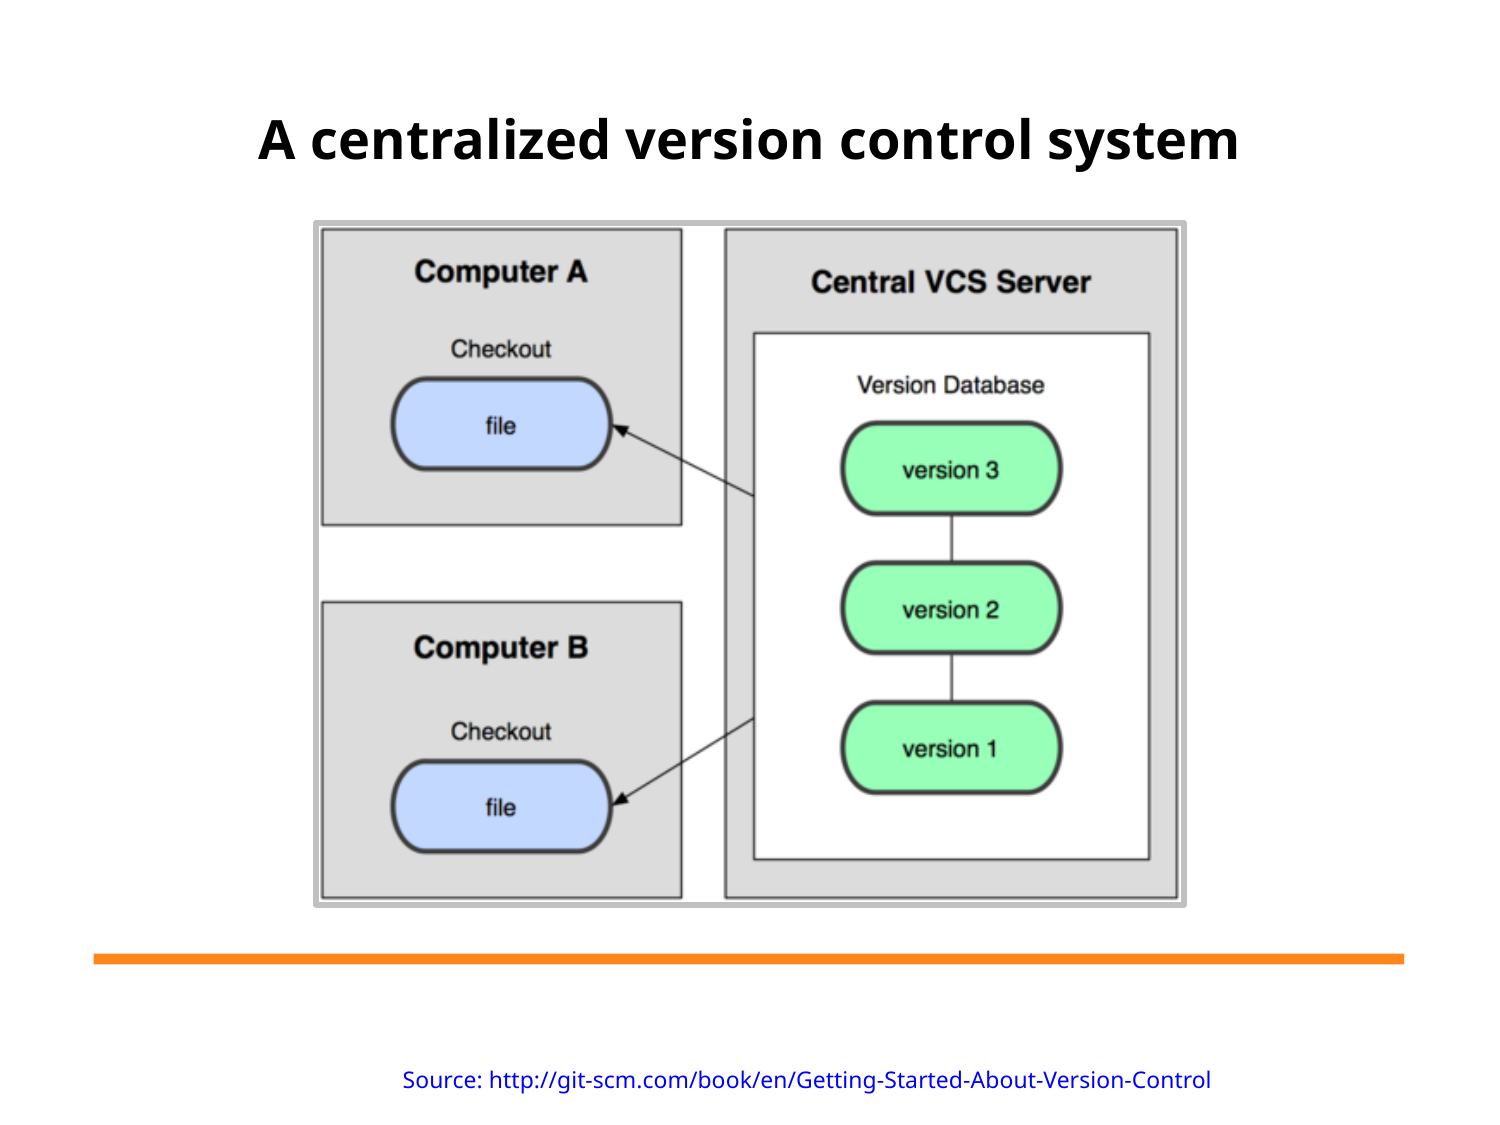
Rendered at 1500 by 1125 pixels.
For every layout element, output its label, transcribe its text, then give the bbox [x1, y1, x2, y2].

picture [0, 0, 1500, 1125]
title A centralized version control system [75, 44, 1426, 233]
text_box Source: http://git-scm.com/book/en/Getting-Started-About-Version-Control [387, 1056, 1113, 1098]
